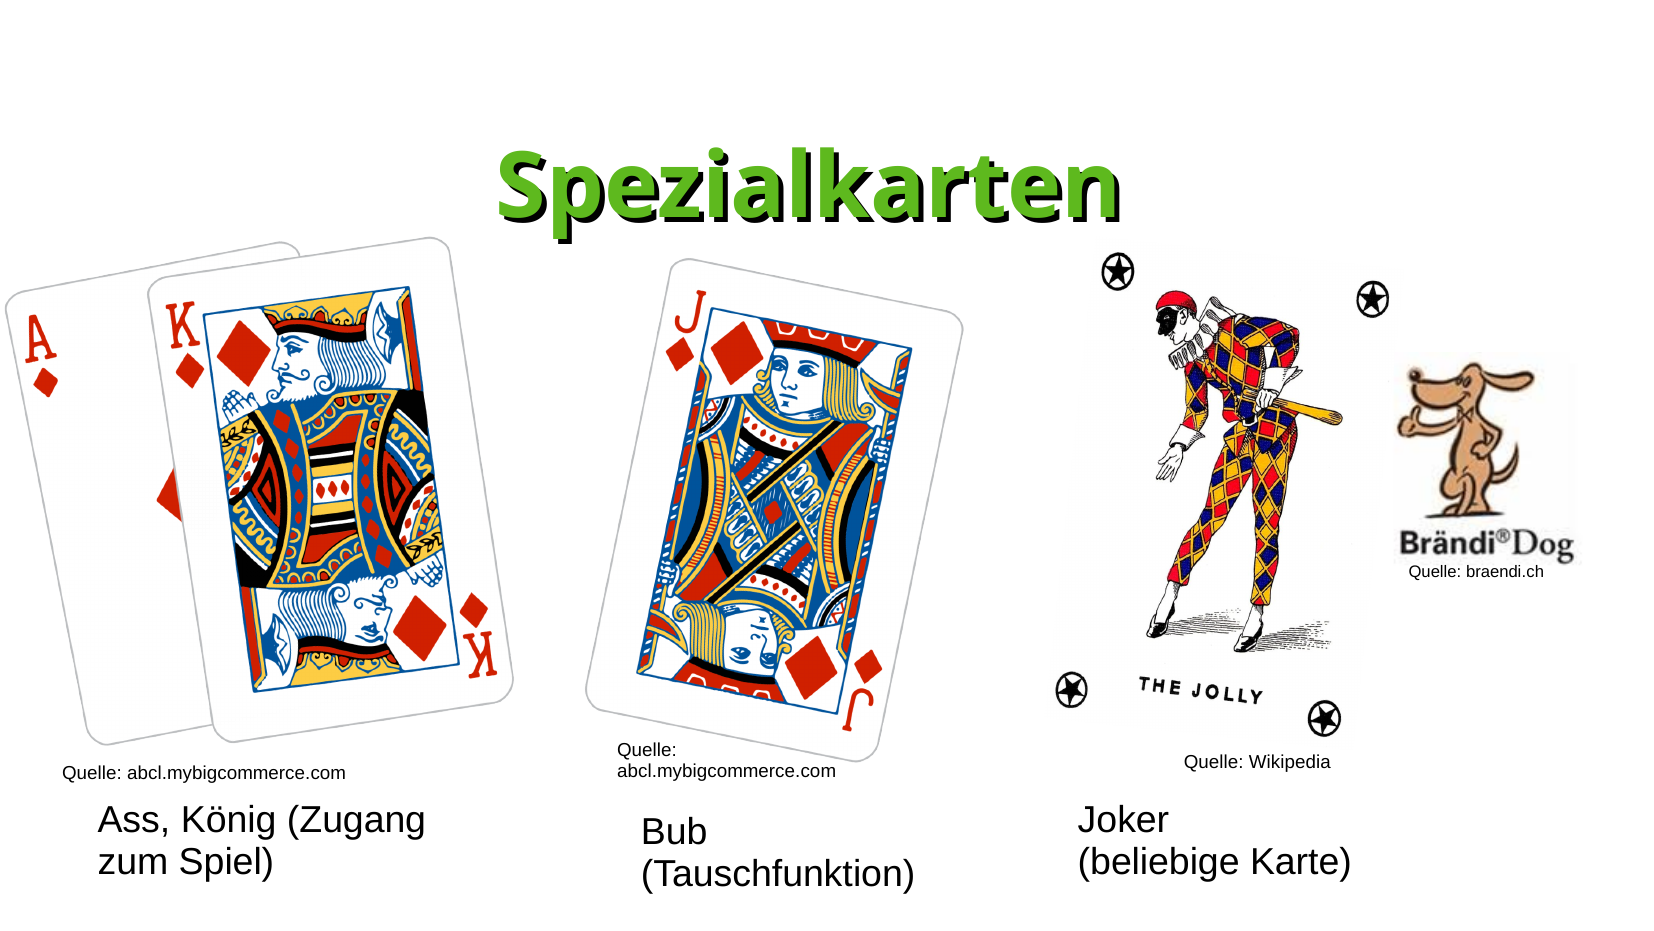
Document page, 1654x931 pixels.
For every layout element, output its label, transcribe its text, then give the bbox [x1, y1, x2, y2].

picture [0, 232, 520, 751]
text_box Quelle: braendi.ch [1393, 555, 1607, 589]
text_box Ass, König (Zugang zum Spiel) [82, 791, 520, 891]
picture [1044, 236, 1654, 751]
text_box Quelle: abcl.mybigcommerce.com [602, 732, 875, 792]
title Spezialkarten [59, 104, 1559, 260]
text_box Bub (Tauschfunktion) [625, 803, 934, 931]
text_box Joker (beliebige Karte) [1062, 791, 1371, 931]
text_box Quelle: Wikipedia [1169, 743, 1347, 780]
text_box Quelle: abcl.mybigcommerce.com [47, 755, 473, 792]
picture [579, 253, 969, 768]
